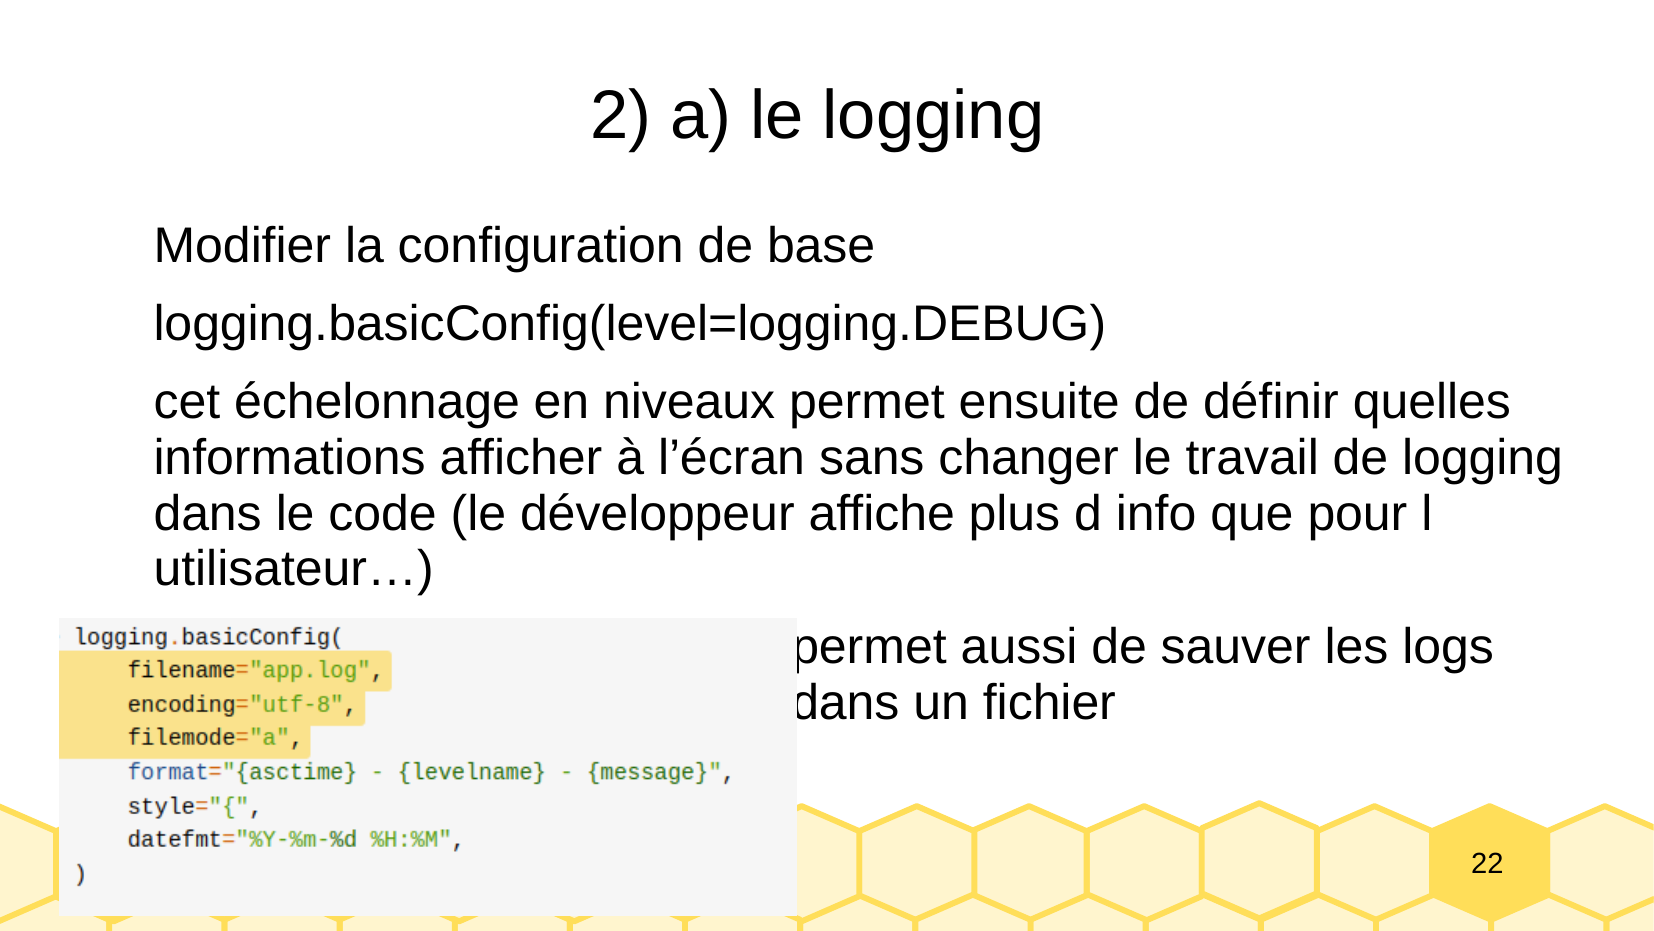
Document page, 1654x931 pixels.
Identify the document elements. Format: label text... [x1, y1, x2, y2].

picture [59, 618, 797, 916]
title 2) a) le logging [82, 37, 1571, 193]
list Modifier la configuration de base logging.basicConfig(level=logging.DEBUG) cet échelonnage en niveaux permet ensuite de définir quelles informations afficher à l’écran sans changer le travail de logging dans le code (le développeur affiche plus d info que pour l utilisateur…) permet aussi de sauver les logs dans un fichier [82, 217, 1571, 758]
